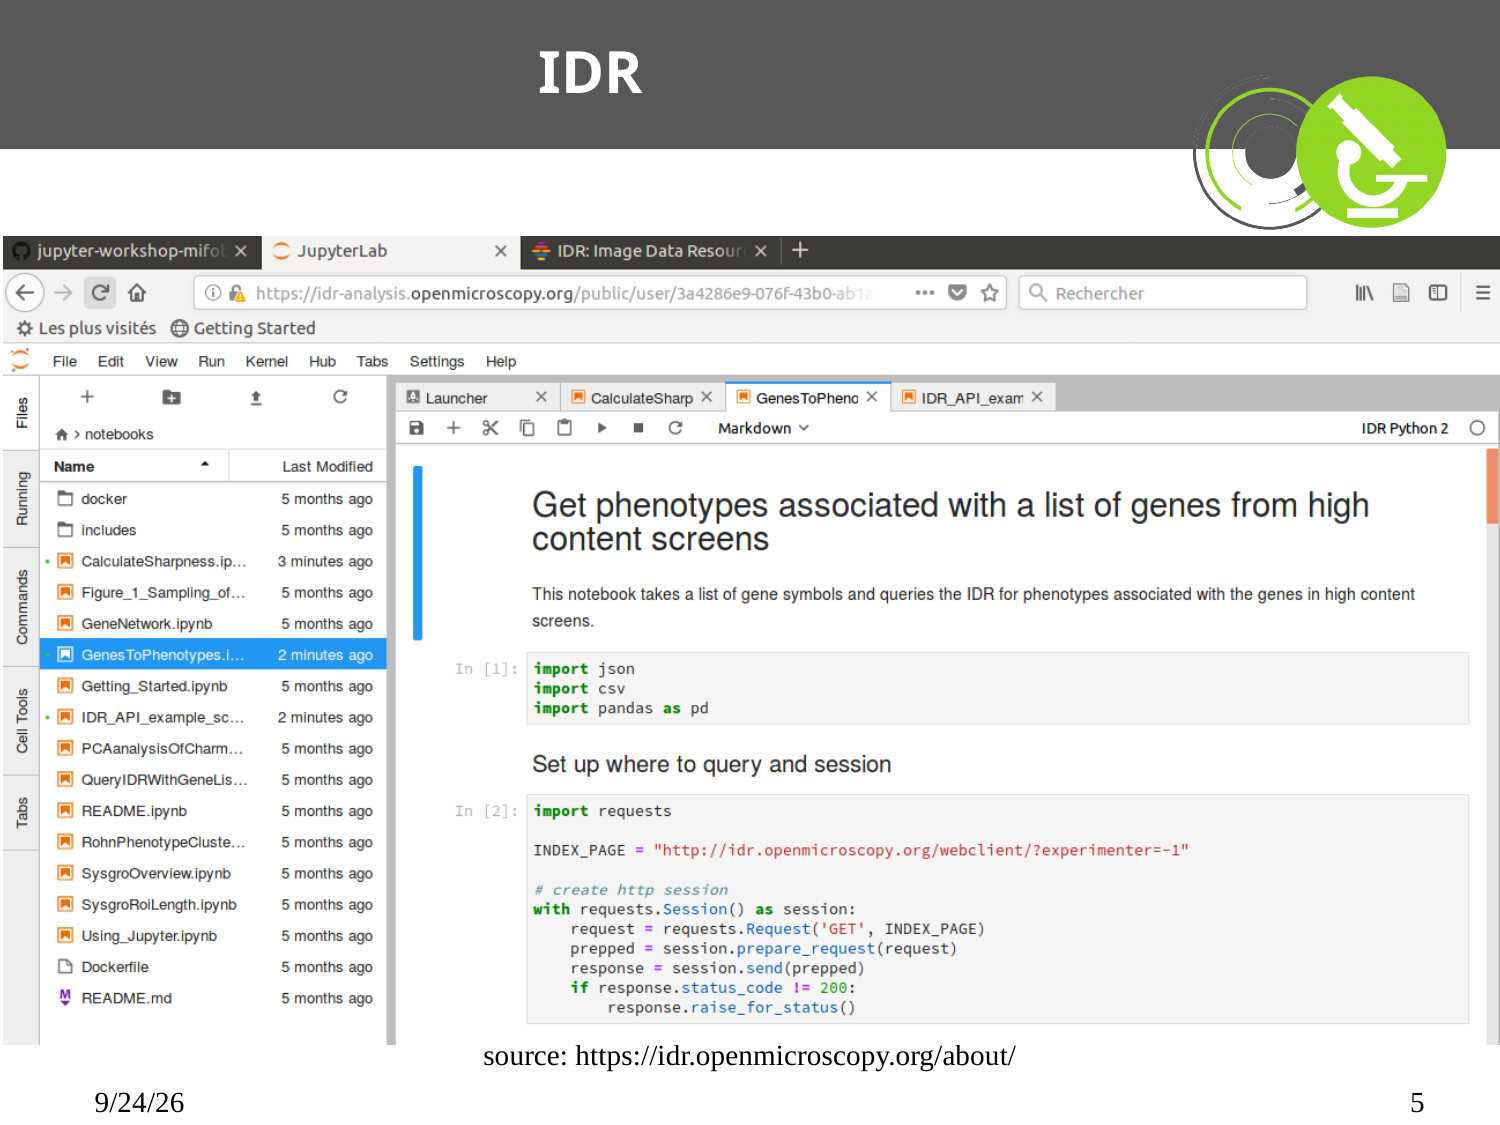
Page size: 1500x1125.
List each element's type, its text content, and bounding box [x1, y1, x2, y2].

picture [3, 69, 1500, 1045]
title IDR [0, 0, 1182, 142]
